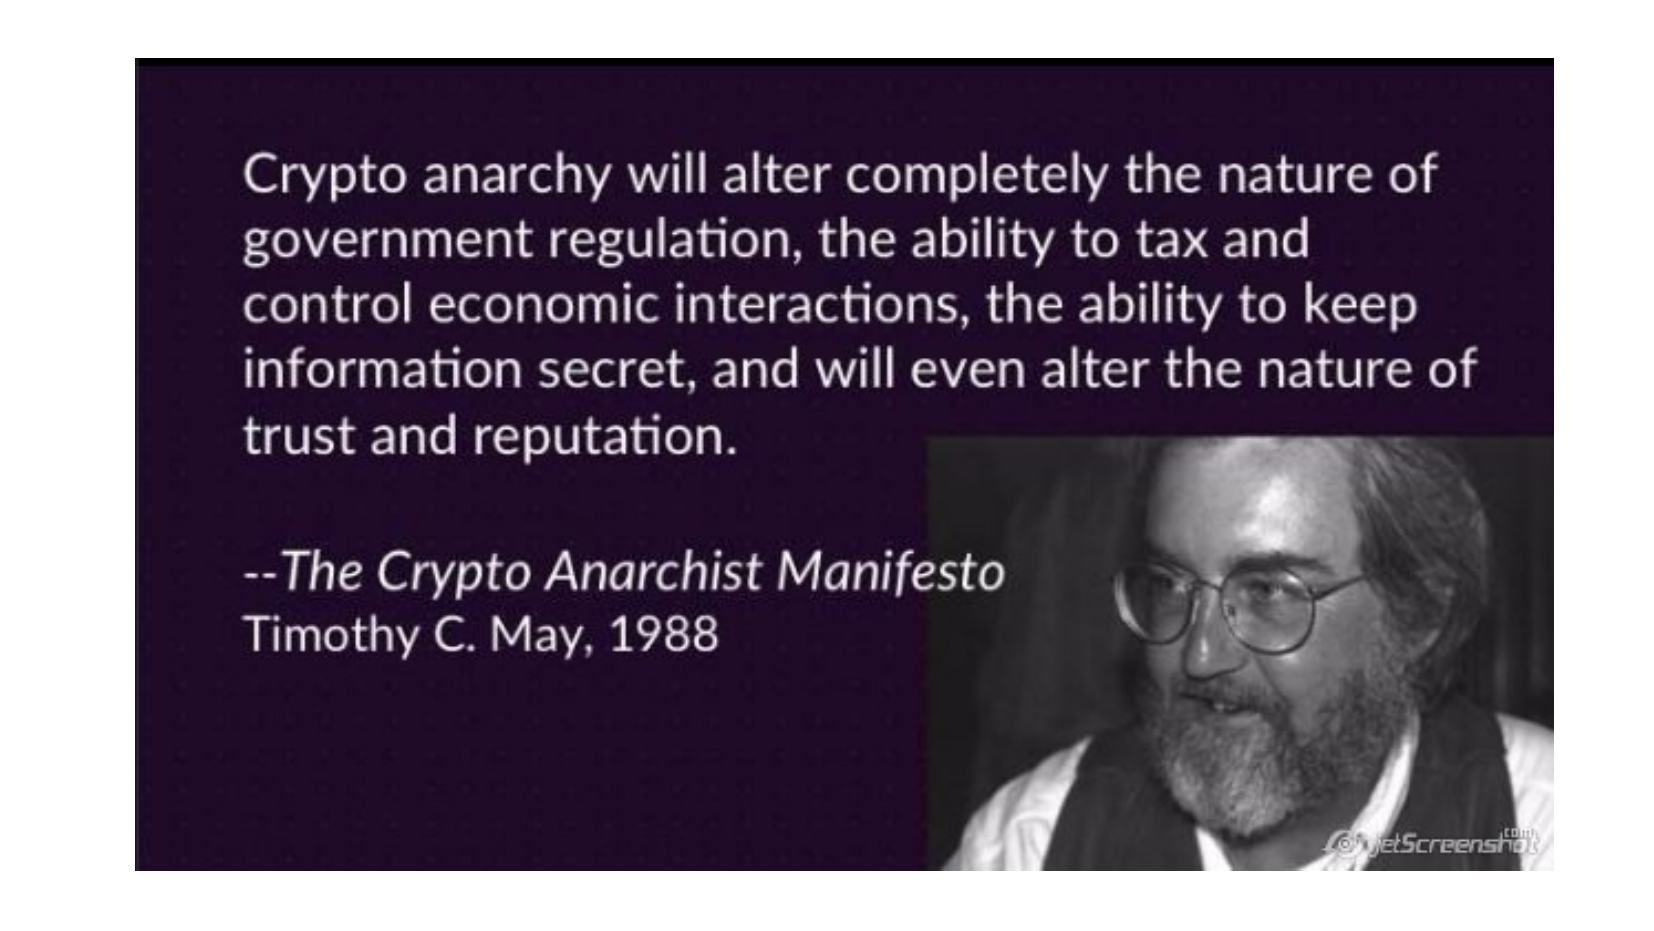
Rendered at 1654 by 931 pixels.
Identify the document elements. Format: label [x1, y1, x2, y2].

picture [135, 58, 1554, 871]
